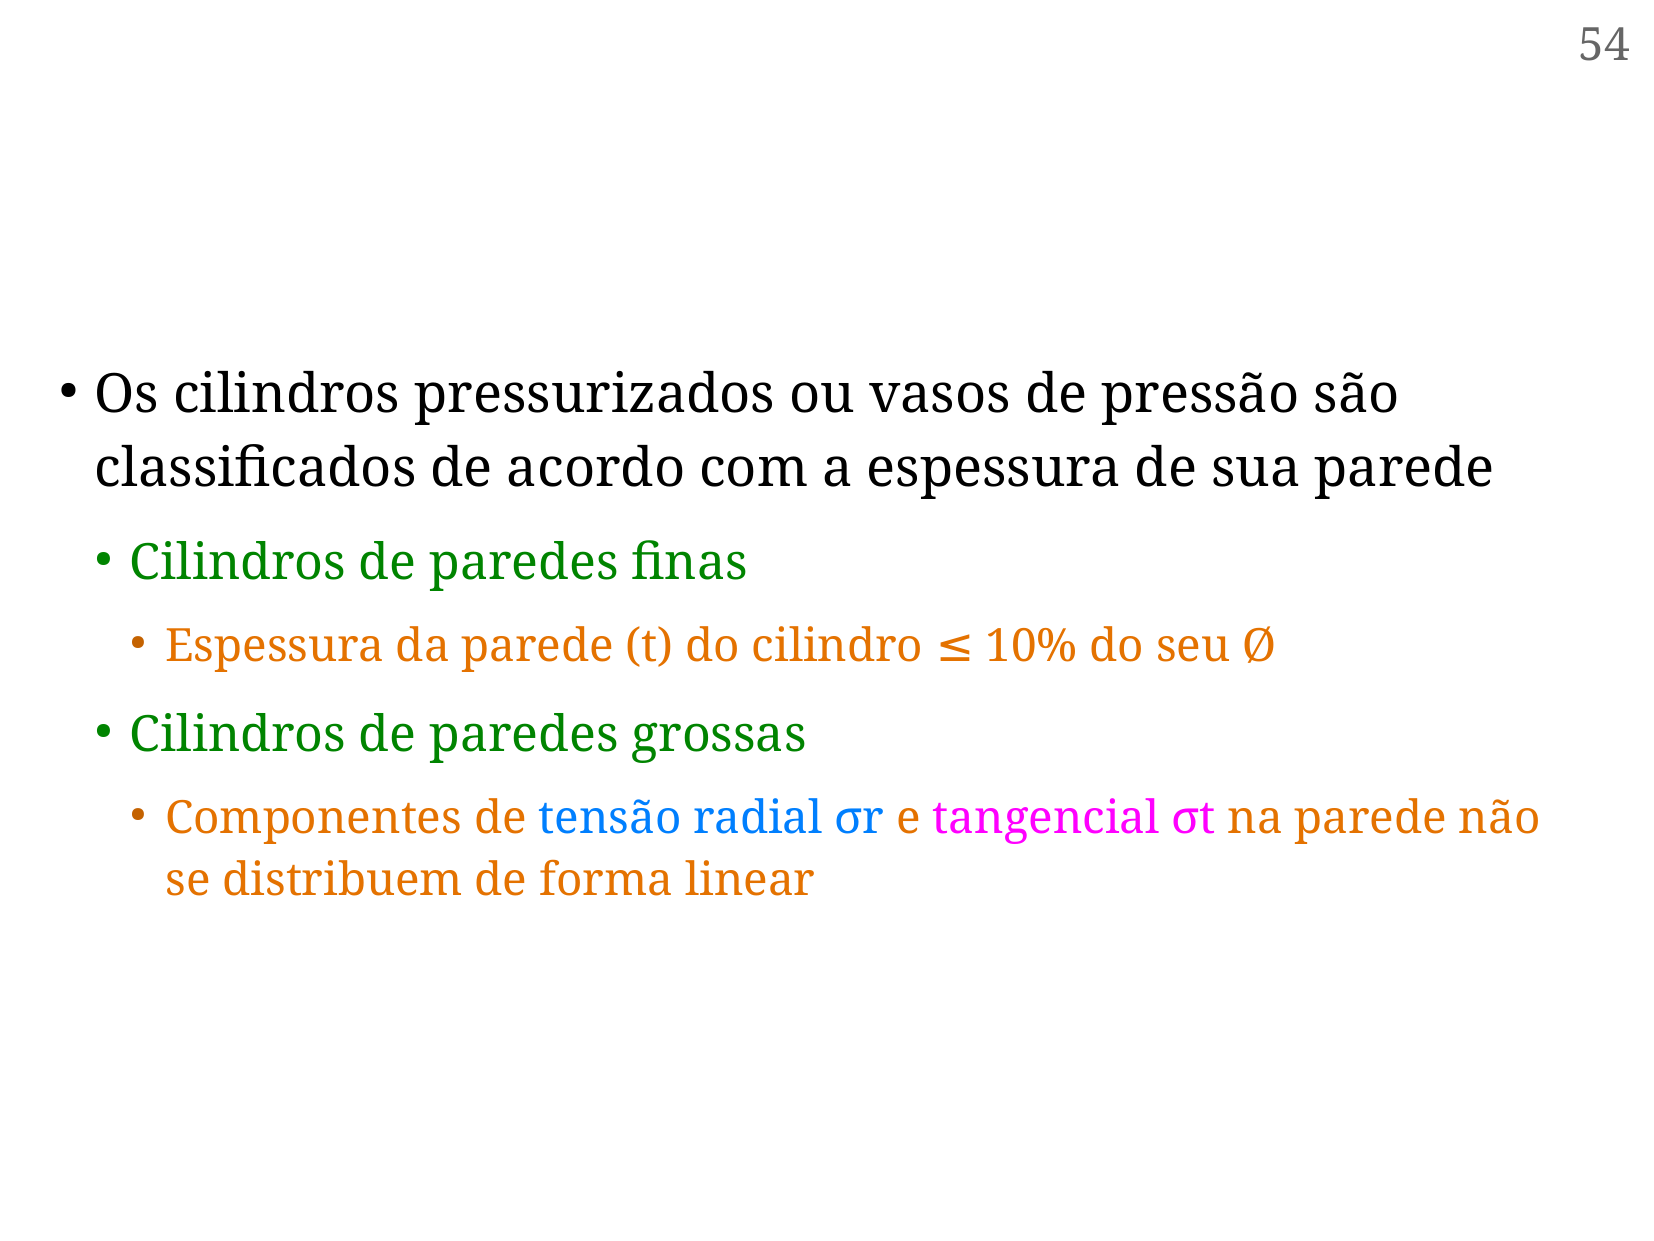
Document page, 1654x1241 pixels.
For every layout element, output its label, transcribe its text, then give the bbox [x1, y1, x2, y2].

list Os cilindros pressurizados ou vasos de pressão são classificados de acordo com a espessura de sua parede Cilindros de paredes finas Espessura da parede (t) do cilindro ≤ 10% do seu Ø Cilindros de paredes grossas Componentes de tensão radial σr e tangencial σt na parede não se distribuem de forma linear [59, 354, 1595, 1211]
